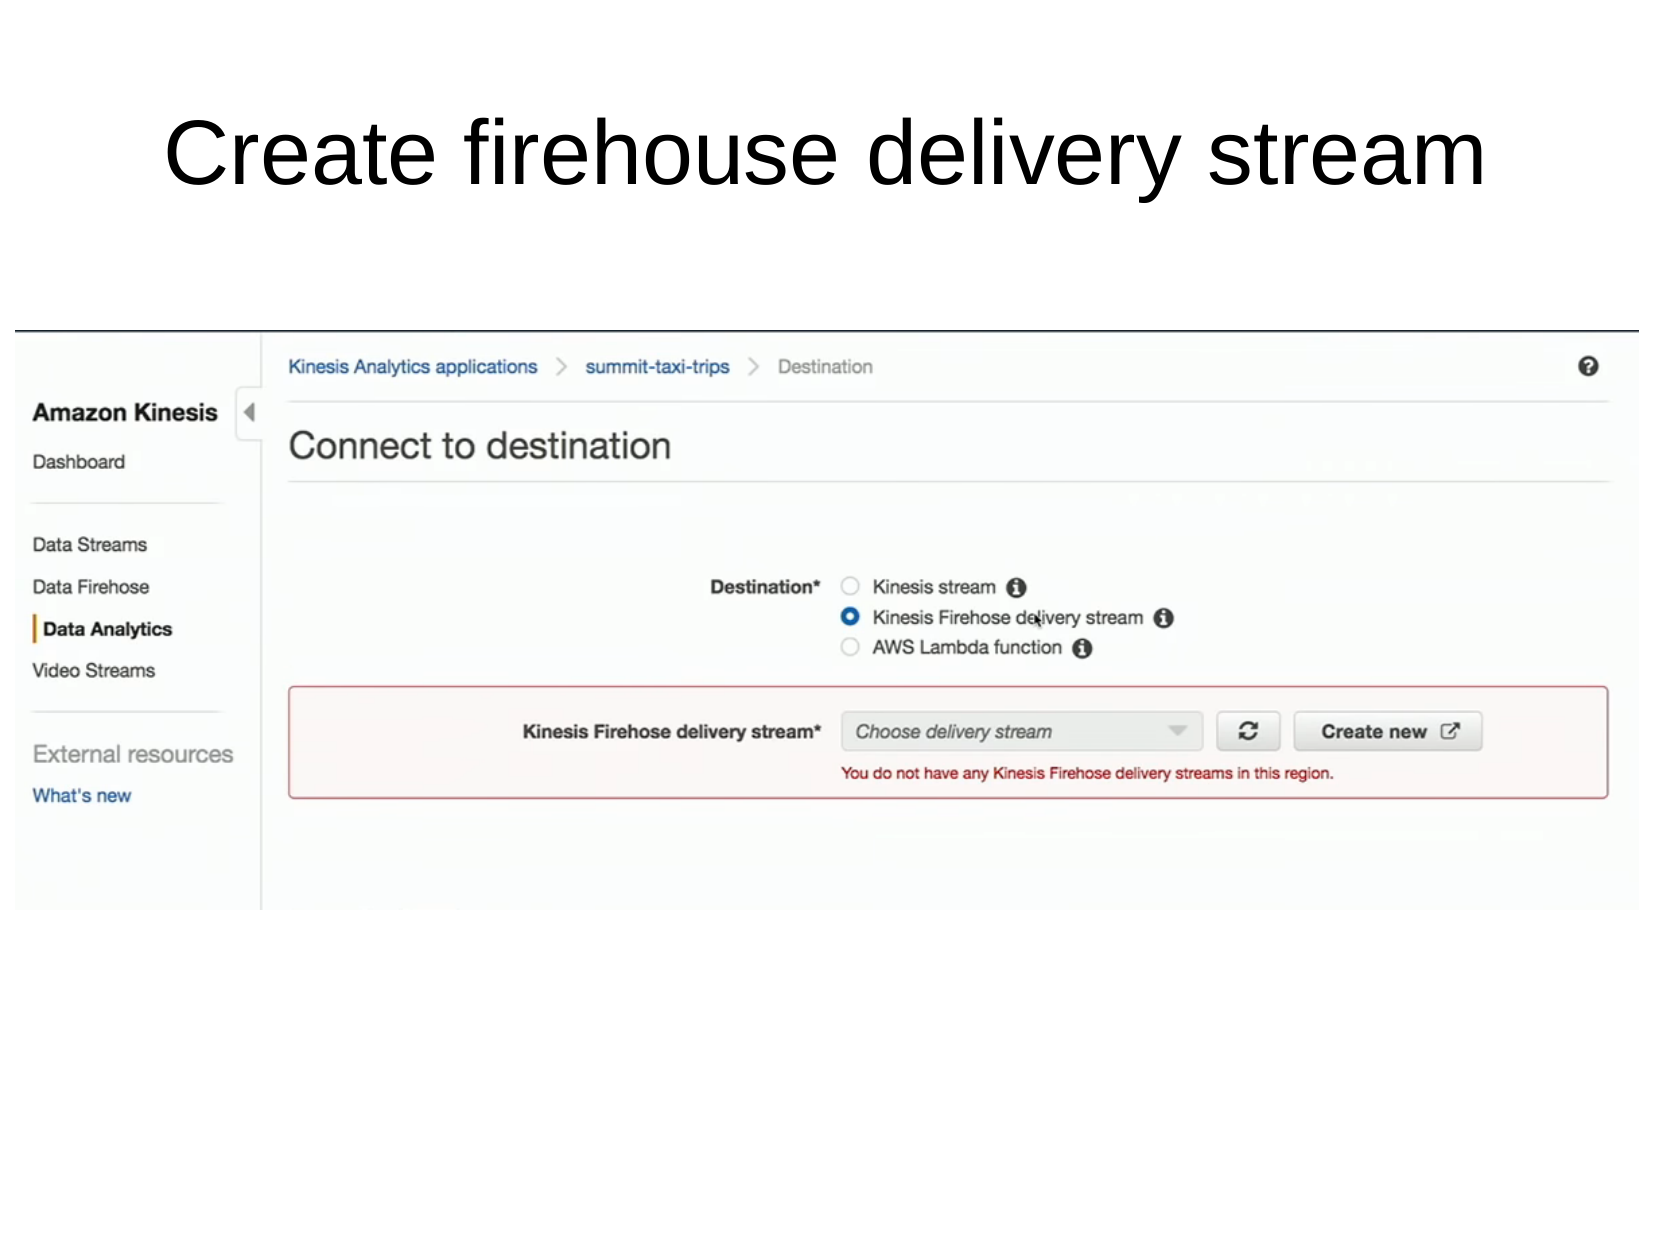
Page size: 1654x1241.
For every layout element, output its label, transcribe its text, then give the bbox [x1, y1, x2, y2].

picture [15, 330, 1639, 910]
title Create firehouse delivery stream [82, 49, 1571, 257]
